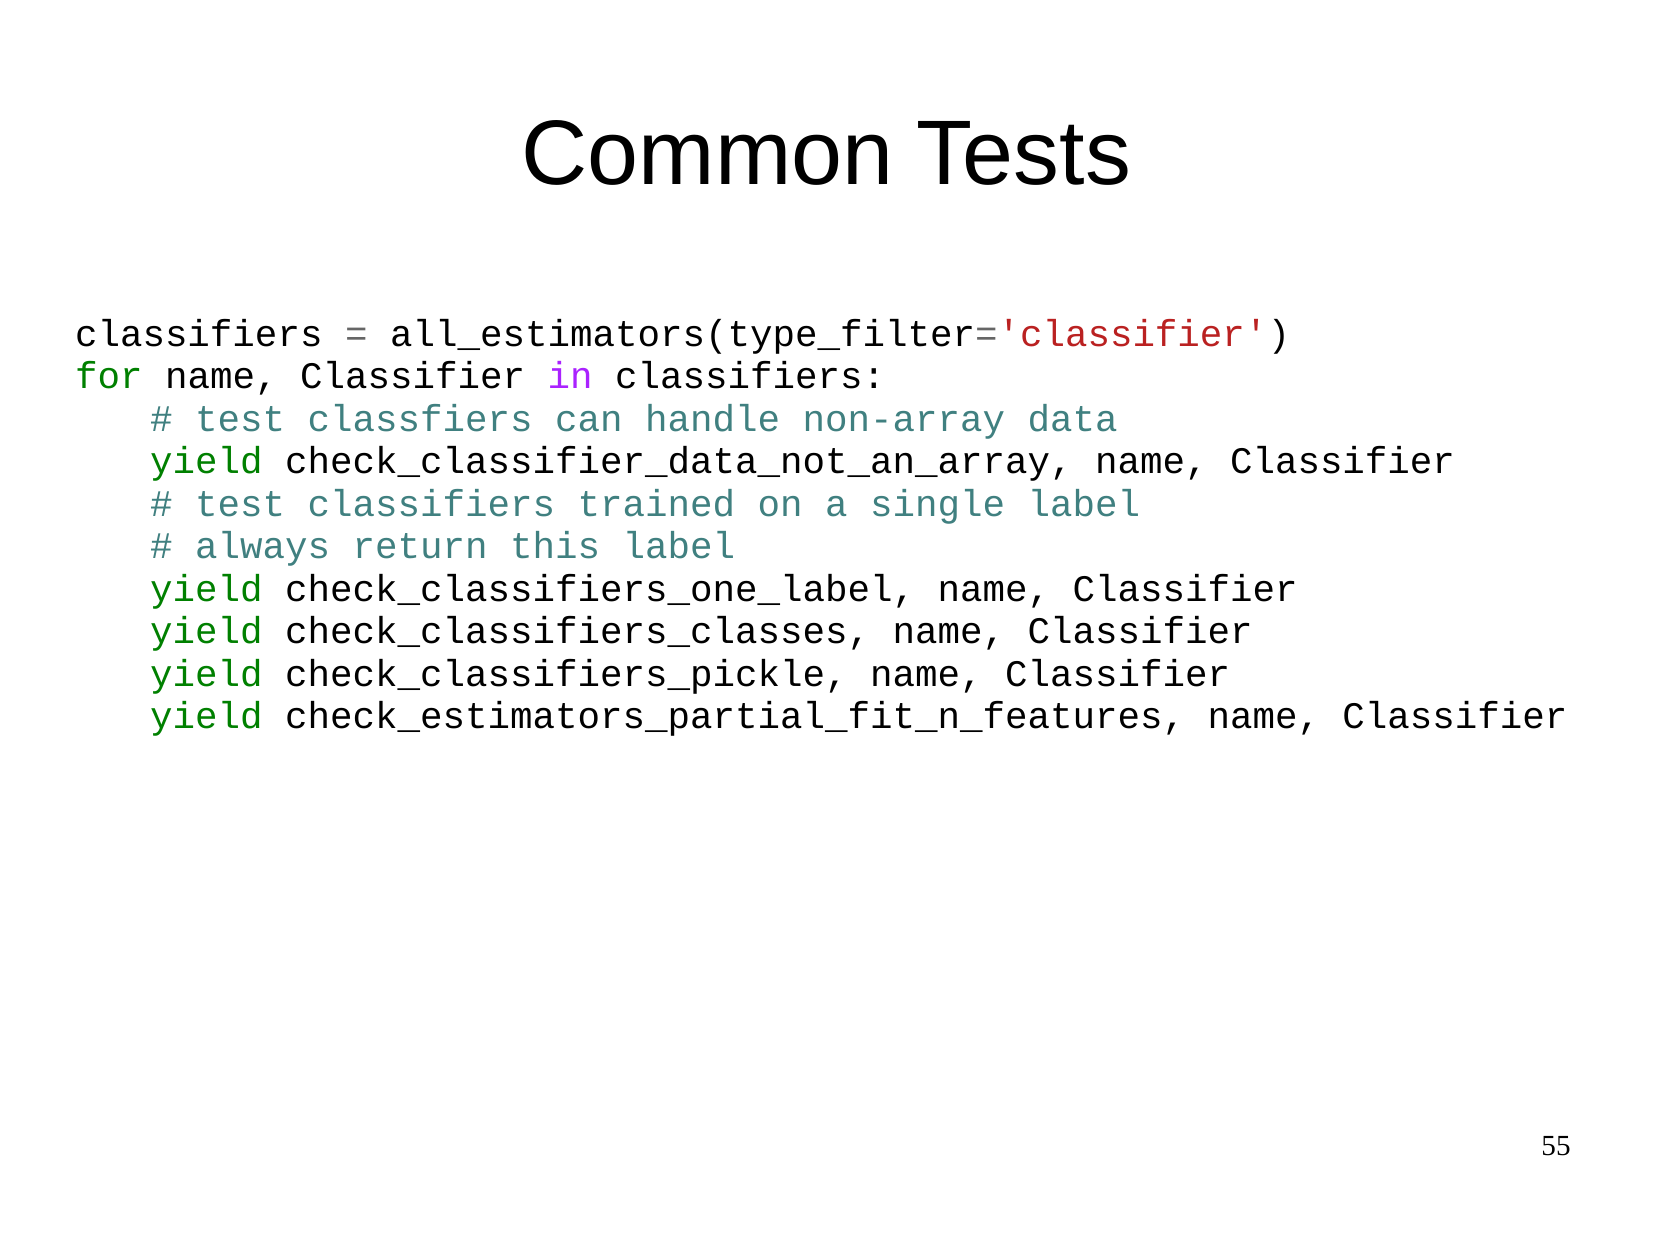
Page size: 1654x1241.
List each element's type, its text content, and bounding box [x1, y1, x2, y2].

text_box classifiers = all_estimators(type_filter='classifier') for name, Classifier in classifiers: # test classfiers can handle non-array data yield check_classifier_data_not_an_array, name, Classifier # test classifiers trained on a single label # always return this label yield check_classifiers_one_label, name, Classifier yield check_classifiers_classes, name, Classifier yield check_classifiers_pickle, name, Classifier yield check_estimators_partial_fit_n_features, name, Classifier [75, 315, 1568, 743]
title Common Tests [82, 49, 1571, 257]
